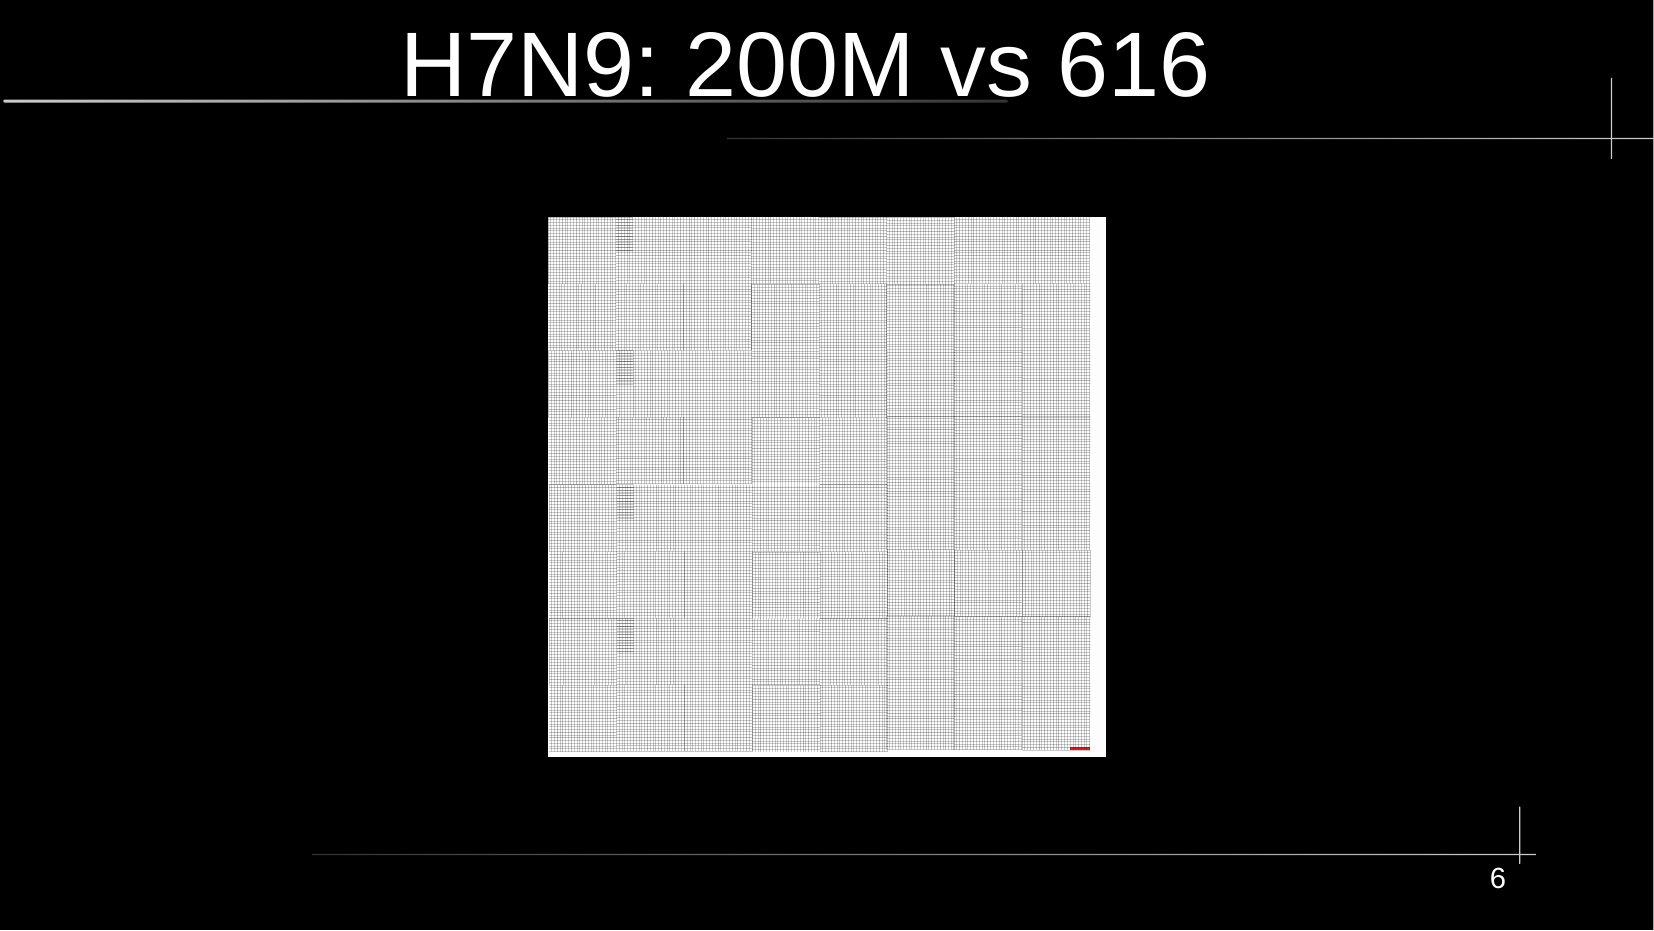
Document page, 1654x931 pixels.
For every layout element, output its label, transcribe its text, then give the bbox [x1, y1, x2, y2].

title H7N9: 200M vs 616 [23, 11, 1589, 119]
picture [548, 217, 1106, 758]
